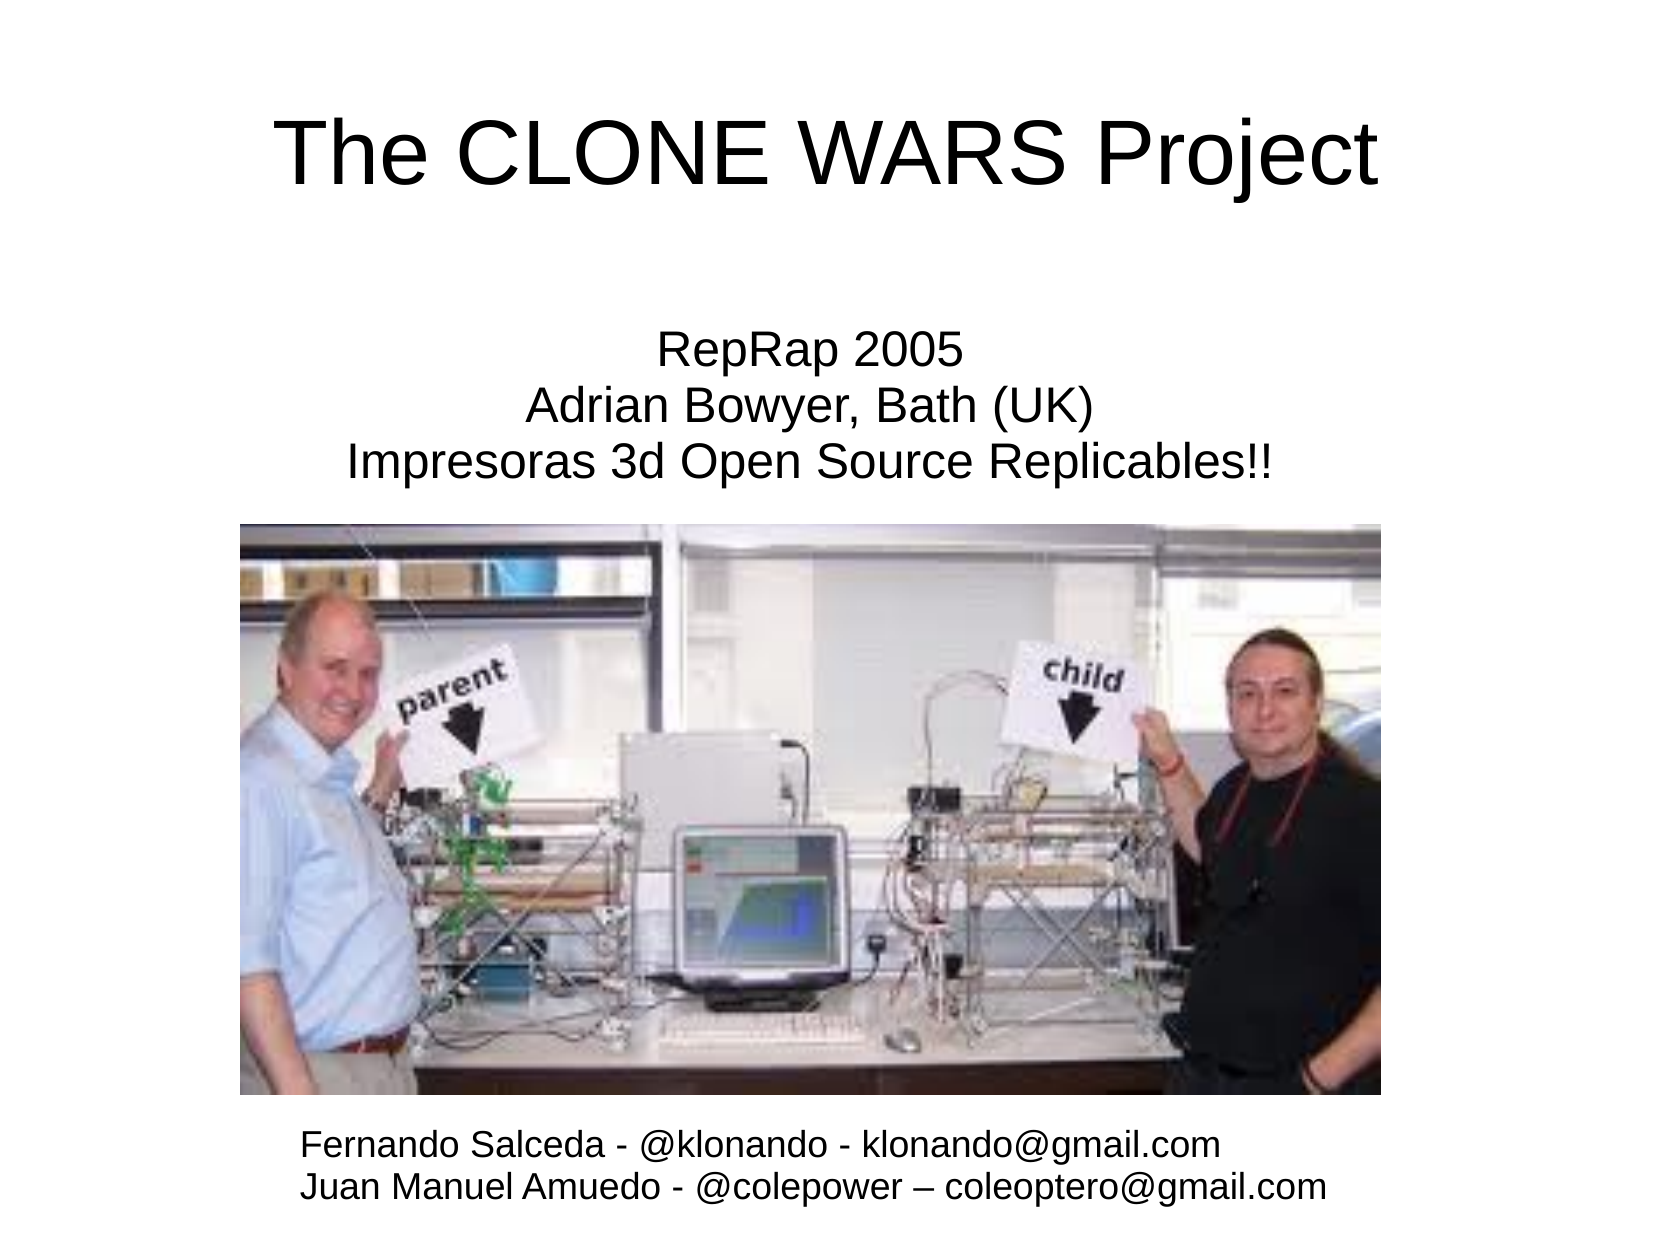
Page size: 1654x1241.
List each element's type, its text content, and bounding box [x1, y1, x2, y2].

subtitle RepRap 2005 Adrian Bowyer, Bath (UK) Impresoras 3d Open Source Replicables!! [82, 240, 1538, 571]
title The CLONE WARS Project [82, 49, 1571, 257]
text_box Fernando Salceda - @klonando - klonando@gmail.com Juan Manuel Amuedo - @colepower – coleoptero@gmail.com [285, 1116, 1343, 1216]
picture [240, 524, 1381, 1096]
